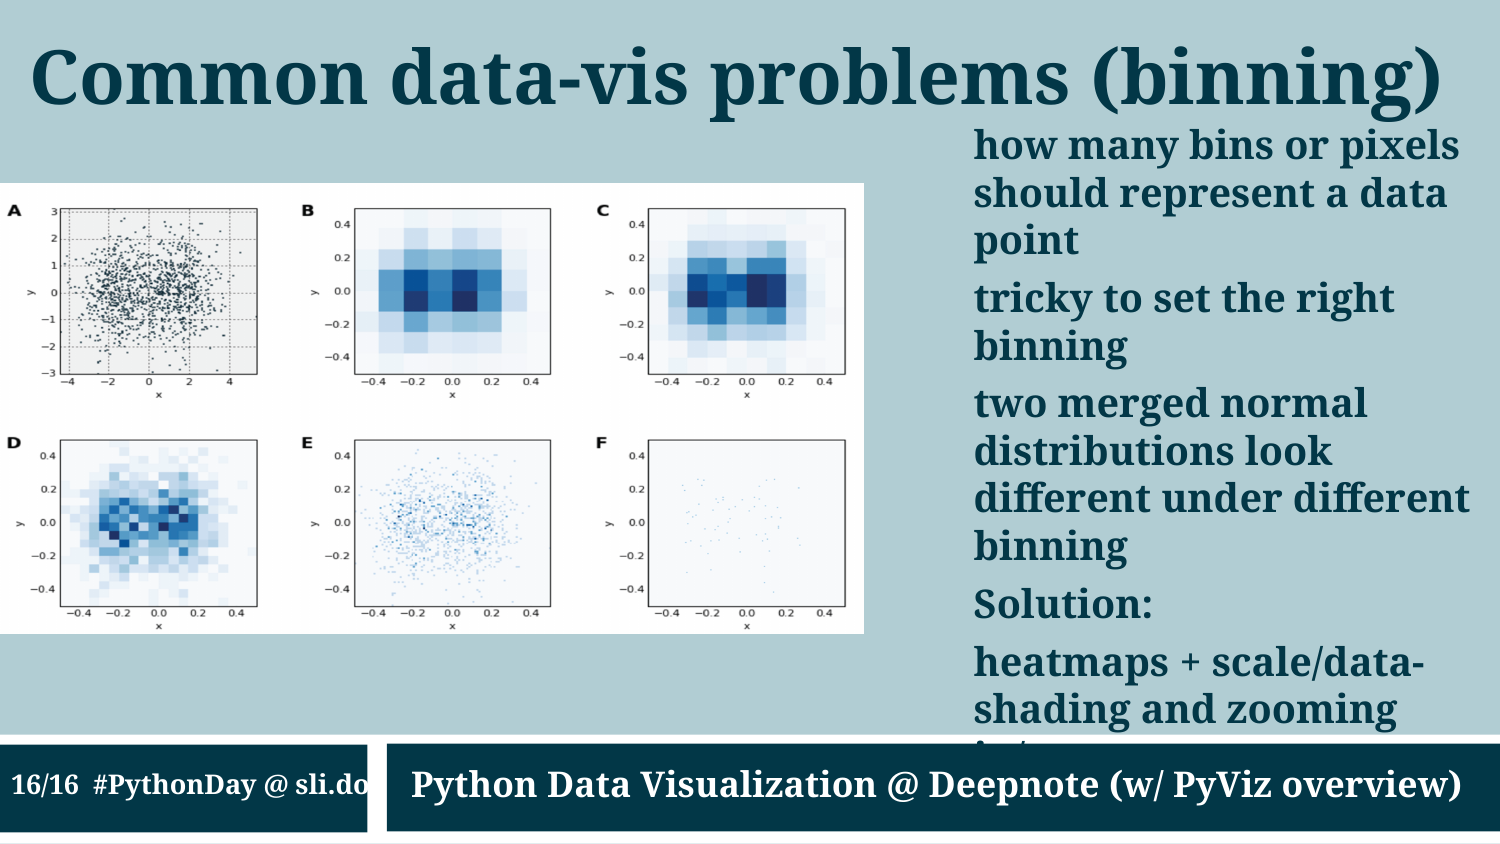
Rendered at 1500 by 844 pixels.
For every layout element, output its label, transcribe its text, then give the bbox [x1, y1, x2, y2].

picture [0, 183, 864, 634]
text_box Common data-vis problems (binning) [15, 22, 1471, 183]
text_box 16/16 #PythonDay @ sli.do [0, 761, 391, 835]
text_box how many bins or pixels should represent a data point tricky to set the right binning two merged normal distributions look different under different binning Solution: heatmaps + scale/data-shading and zooming in/out [855, 112, 1500, 711]
text_box Python Data Visualization @ Deepnote (w/ PyViz overview) [400, 740, 1500, 826]
